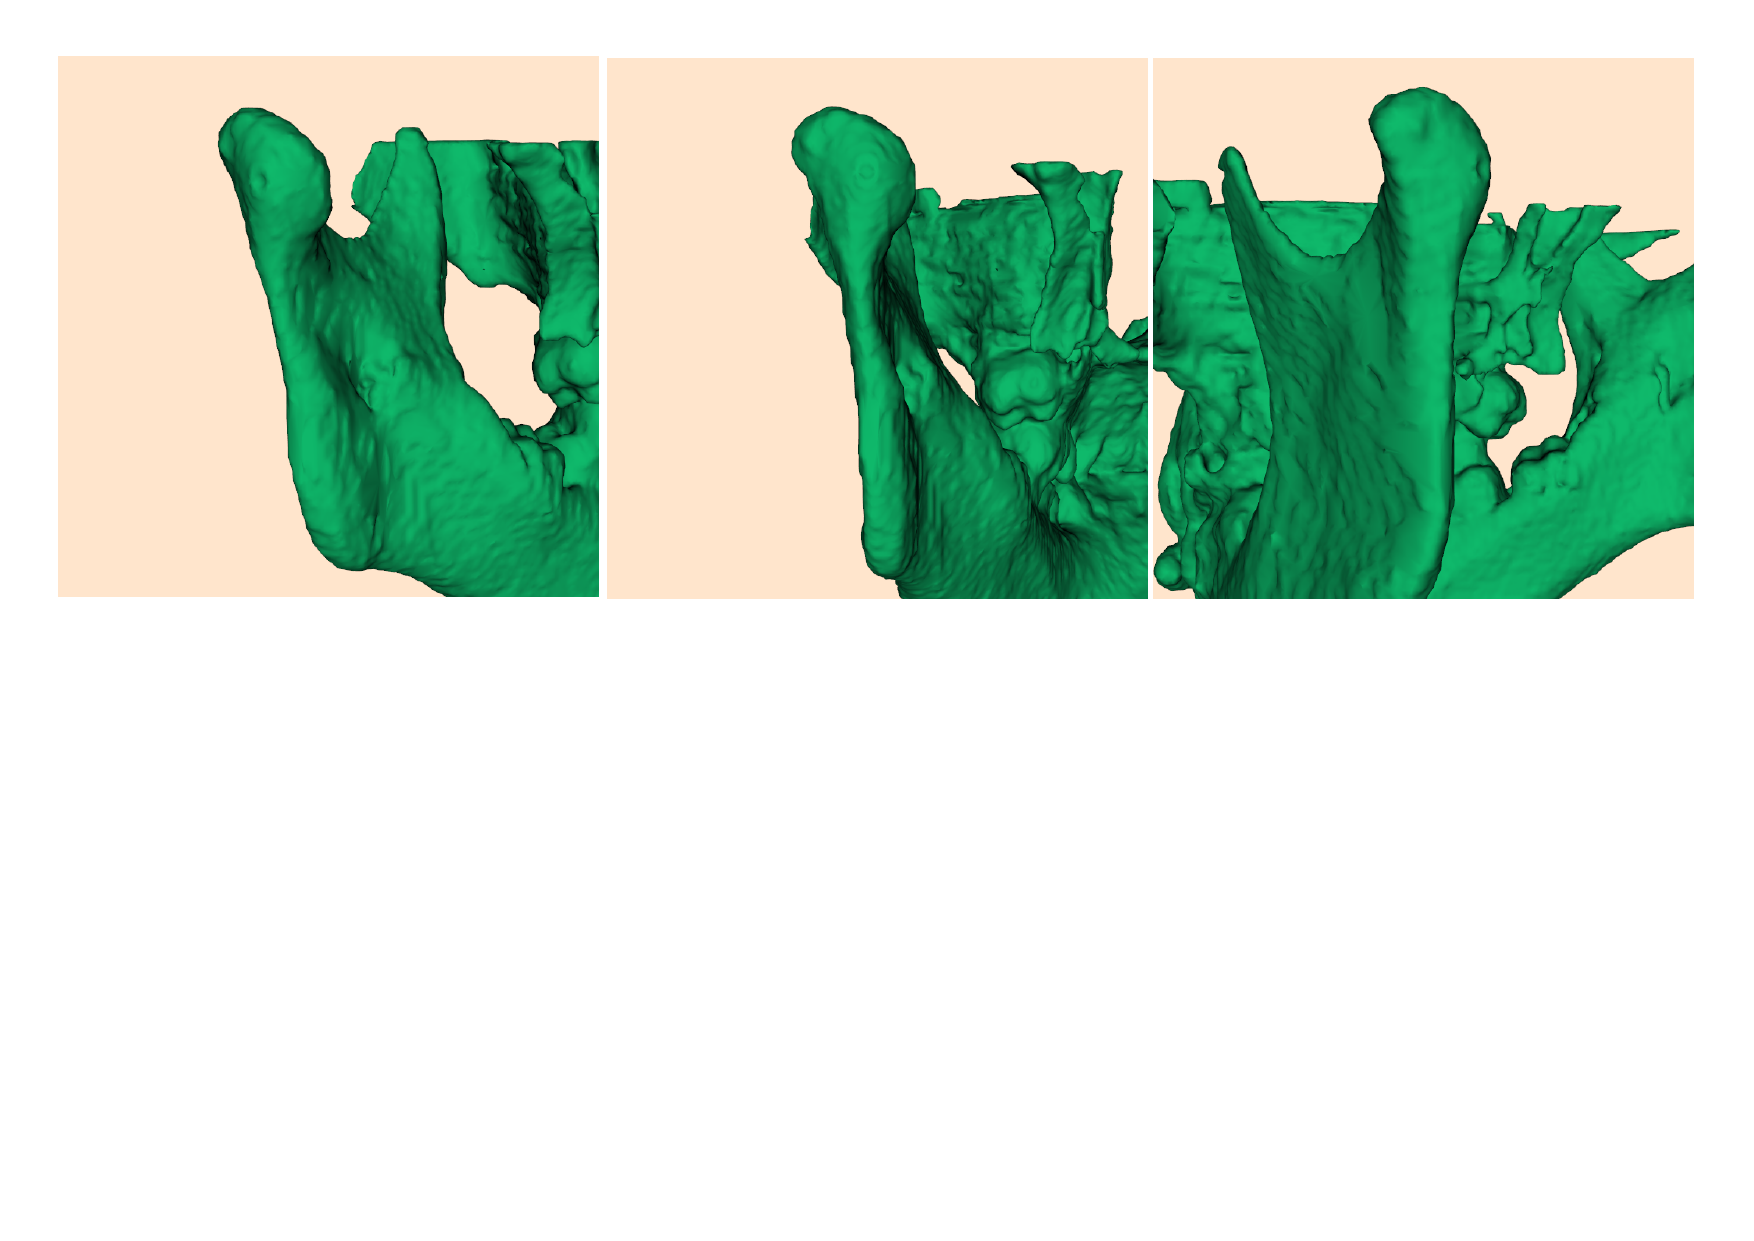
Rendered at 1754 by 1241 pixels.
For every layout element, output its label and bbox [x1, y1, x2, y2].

picture [58, 56, 599, 597]
picture [607, 58, 1148, 599]
picture [1153, 58, 1694, 599]
